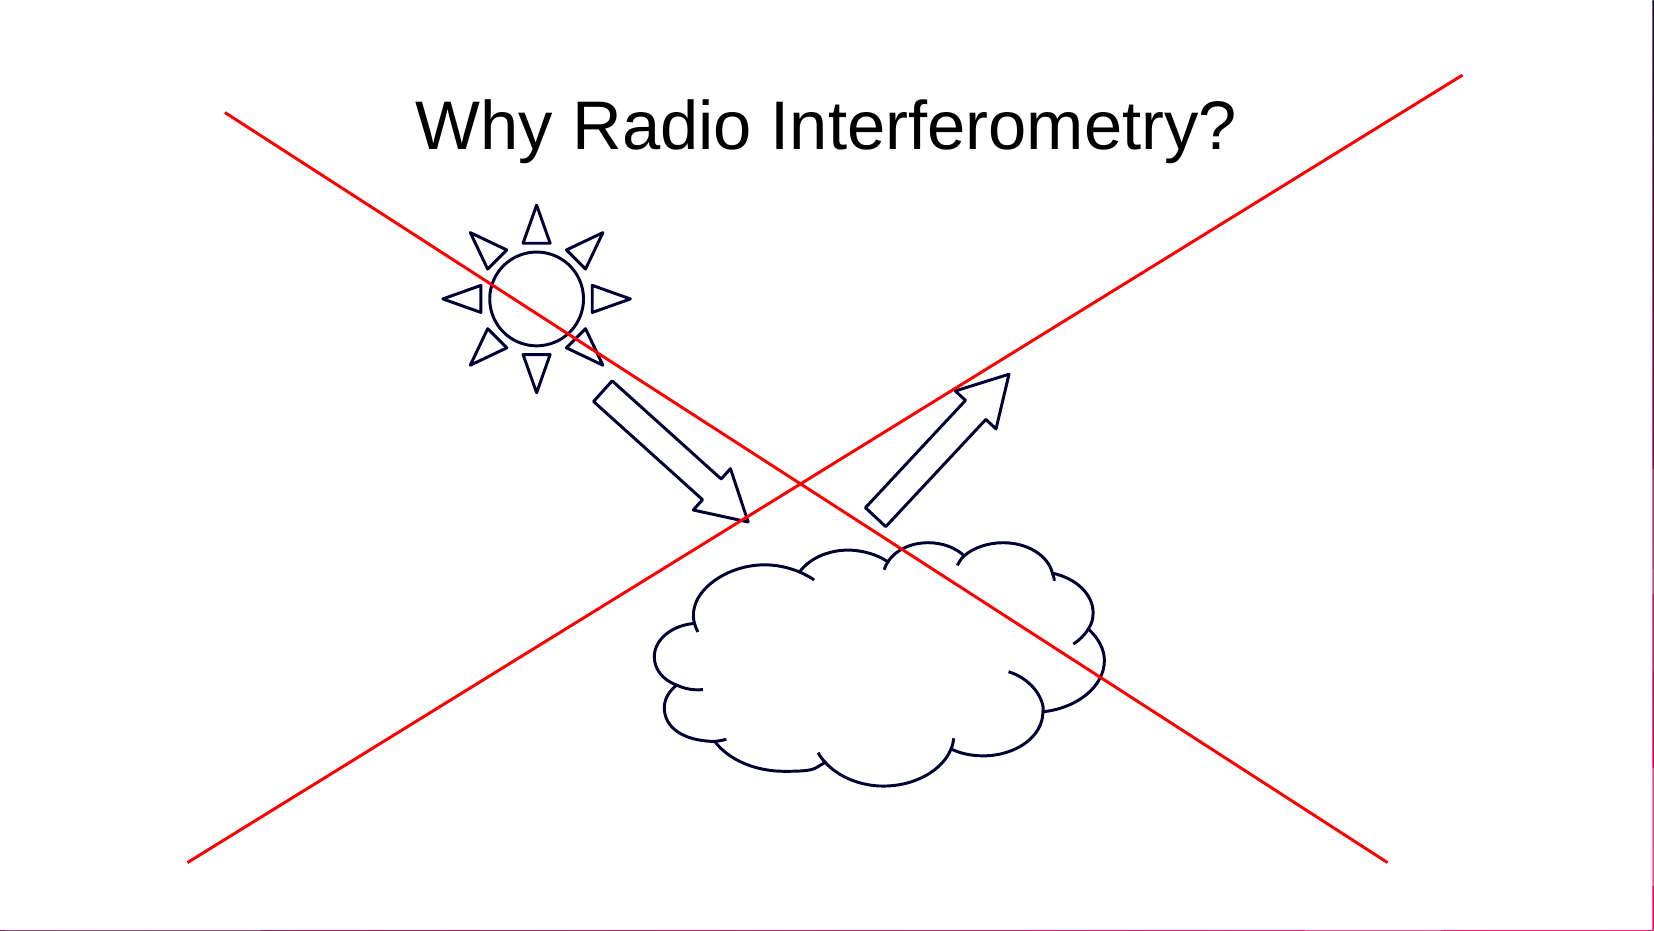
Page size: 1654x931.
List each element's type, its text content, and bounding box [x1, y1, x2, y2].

text_box [566, 232, 603, 270]
text_box [593, 380, 746, 520]
text_box [566, 340, 603, 366]
text_box [470, 328, 507, 366]
title Why Radio Interferometry? [88, 44, 1565, 207]
text_box [523, 205, 551, 244]
text_box [654, 550, 1100, 787]
text_box [470, 232, 507, 270]
text_box [904, 542, 1105, 675]
text_box [489, 287, 567, 346]
text_box [592, 285, 631, 313]
text_box [577, 328, 596, 349]
text_box [865, 374, 1010, 527]
text_box [523, 354, 551, 393]
text_box [442, 285, 481, 313]
text_box [492, 252, 584, 332]
